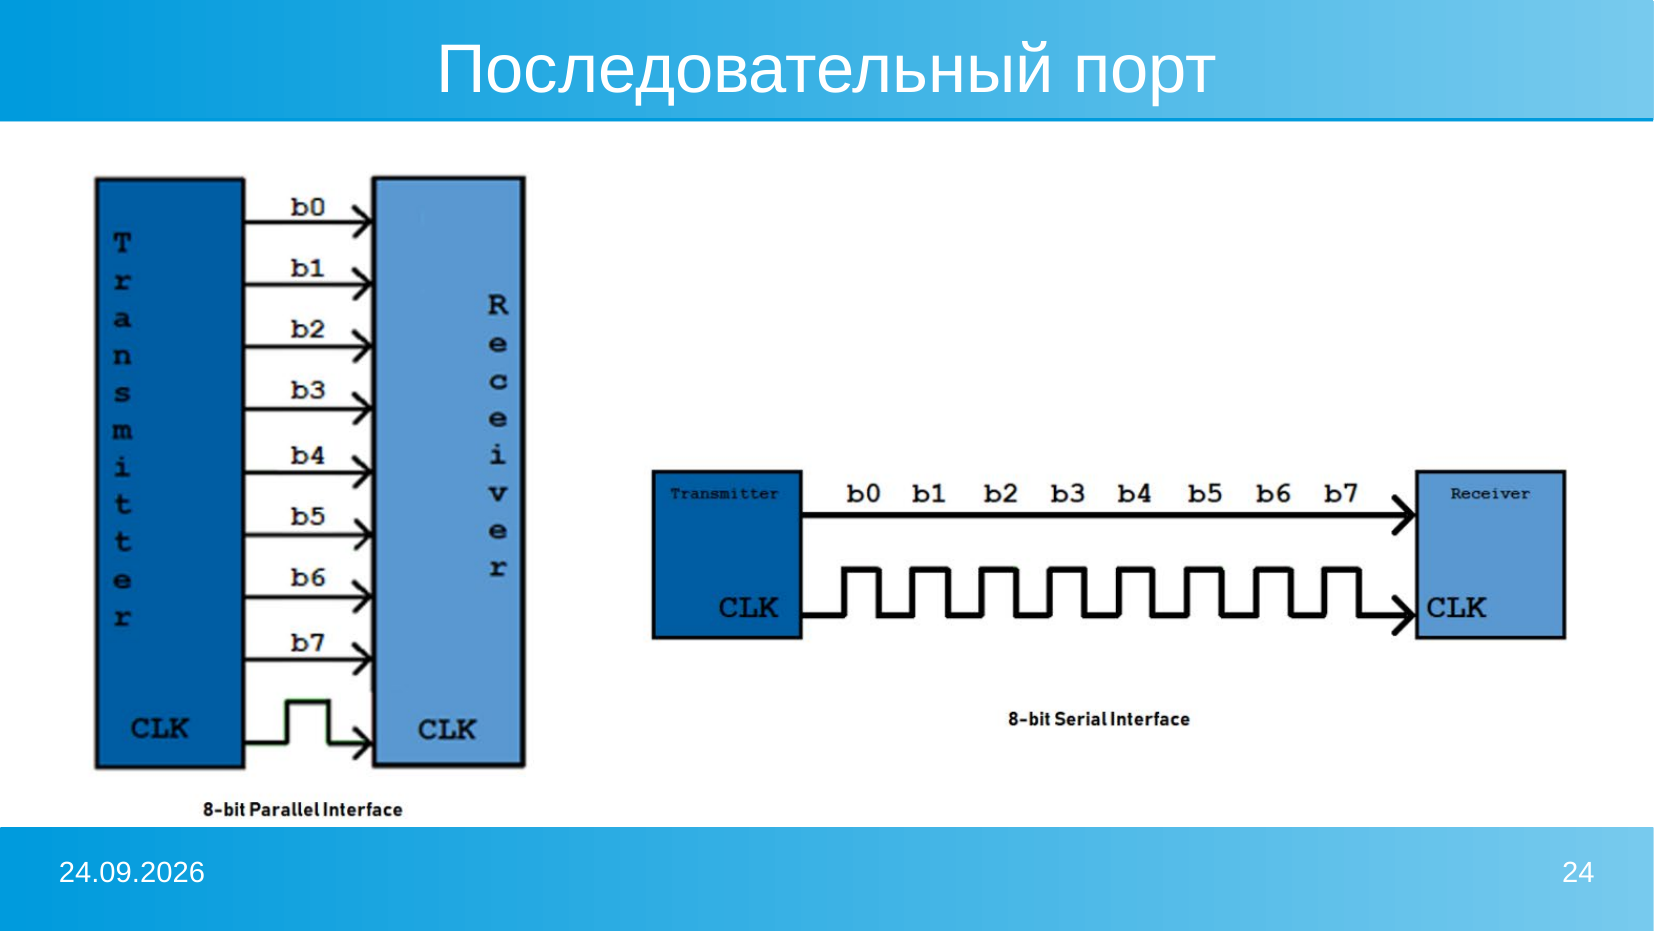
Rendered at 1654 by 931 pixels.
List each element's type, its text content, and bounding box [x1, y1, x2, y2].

title Последовательный порт [59, 29, 1595, 108]
picture [72, 138, 1576, 820]
